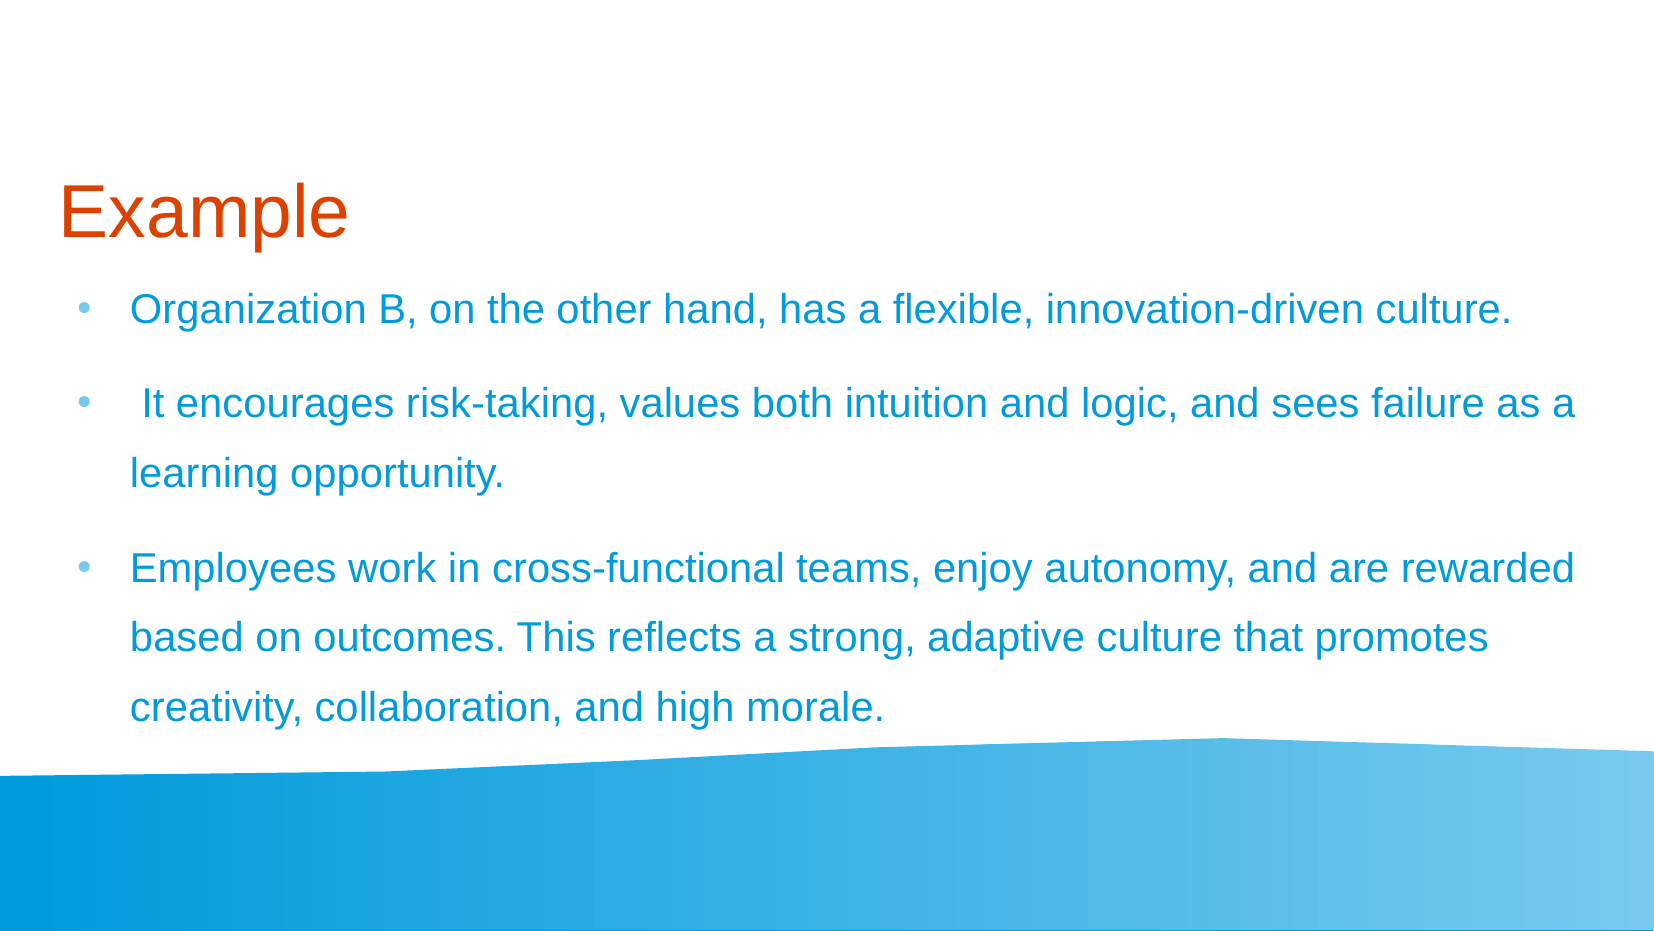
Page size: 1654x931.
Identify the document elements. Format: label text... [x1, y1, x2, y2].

title Example [0, 122, 1477, 301]
list Organization B, on the other hand, has a flexible, innovation-driven culture. It encourages risk-taking, values both intuition and logic, and sees failure as a learning opportunity. Employees work in cross-functional teams, enjoy autonomy, and are rewarded based on outcomes. This reflects a strong, adaptive culture that promotes creativity, collaboration, and high morale. [59, 262, 1595, 739]
